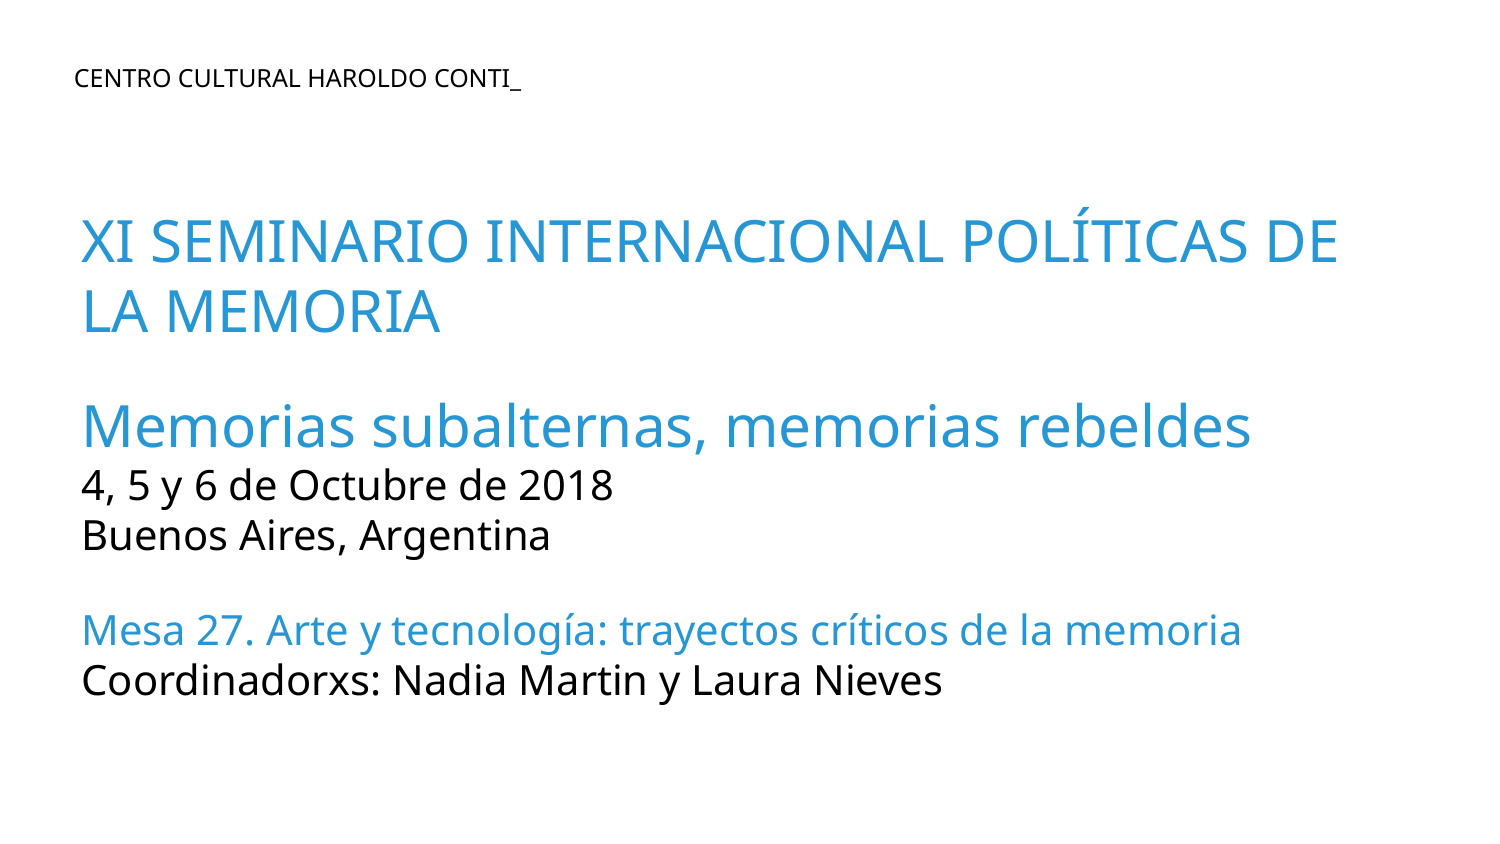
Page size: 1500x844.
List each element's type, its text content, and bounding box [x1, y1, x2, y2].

text_box CENTRO CULTURAL HAROLDO CONTI_ [59, 47, 603, 99]
text_box XI SEMINARIO INTERNACIONAL POLÍTICAS DE LA MEMORIA Memorias subalternas, memorias rebeldes 4, 5 y 6 de Octubre de 2018 Buenos Aires, Argentina Mesa 27. Arte y tecnología: trayectos críticos de la memoria Coordinadorxs: Nadia Martin y Laura Nieves [66, 188, 1388, 327]
